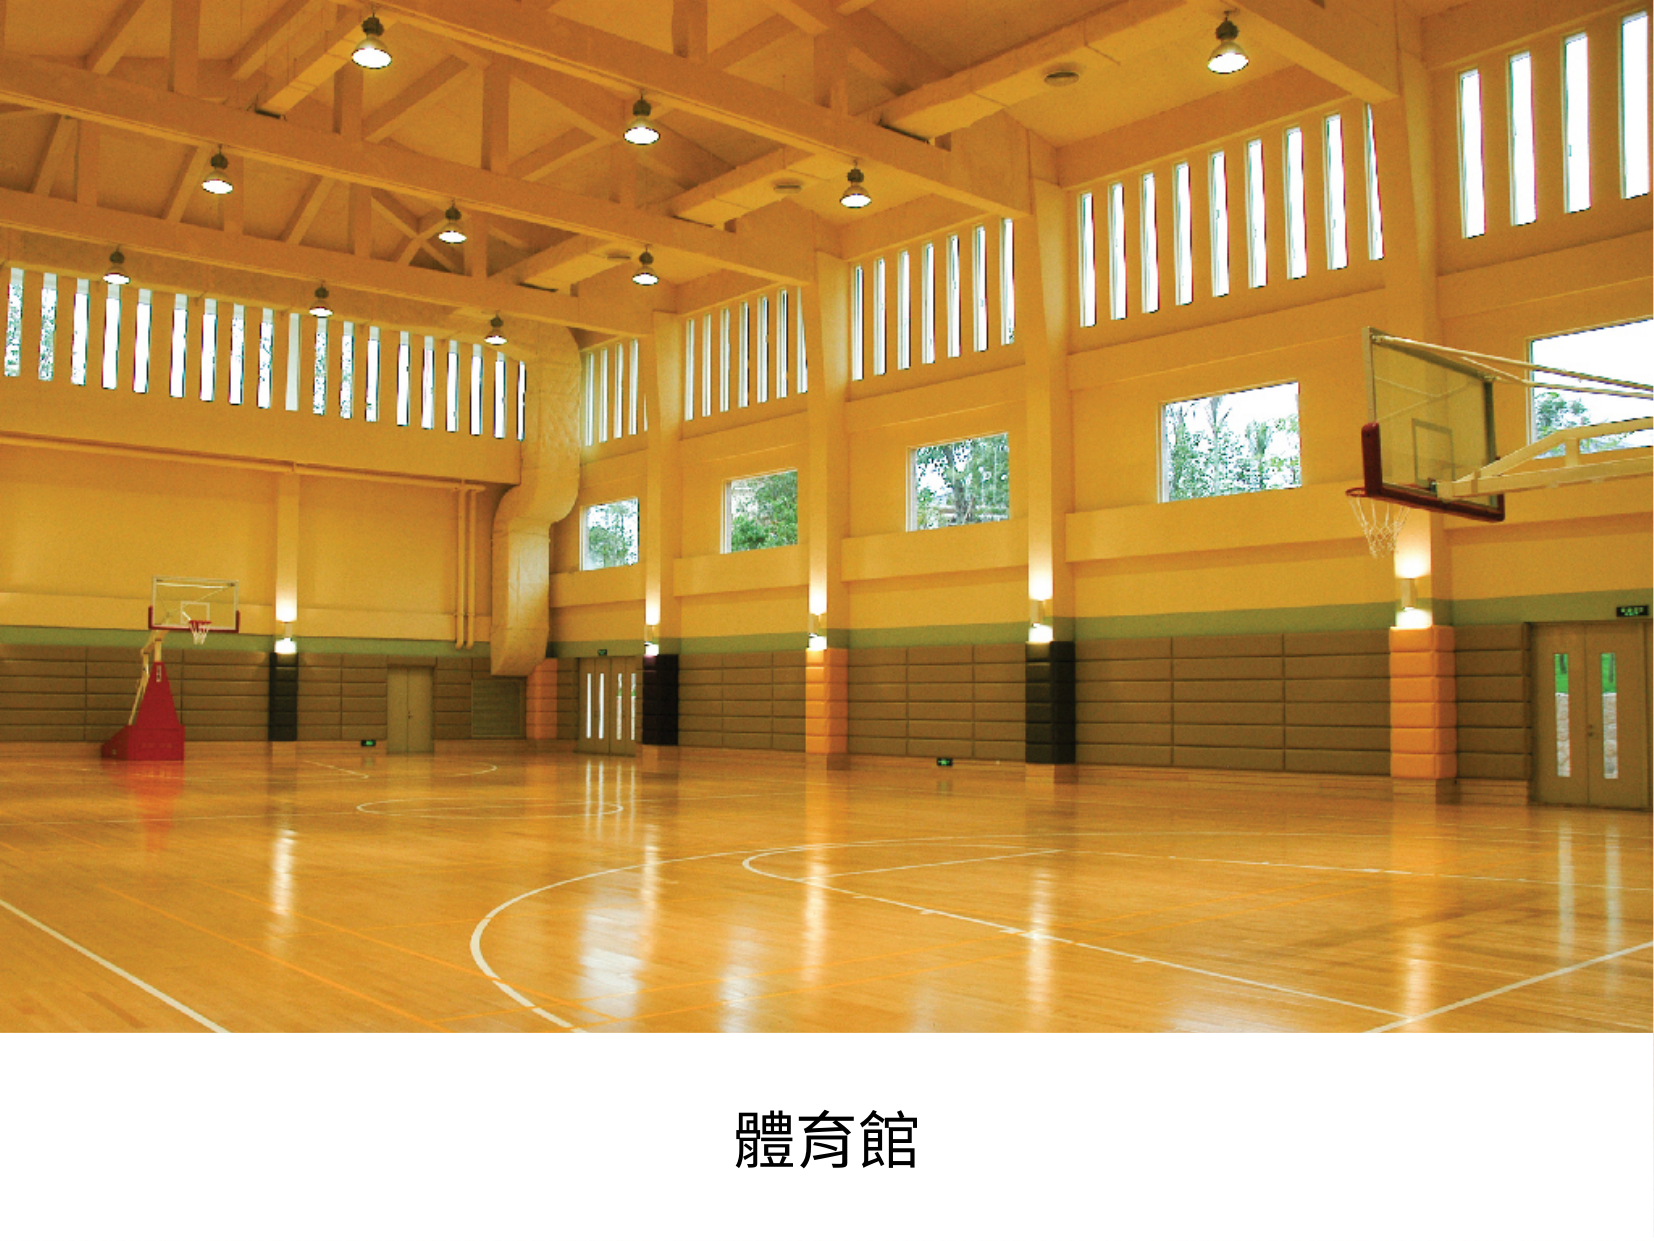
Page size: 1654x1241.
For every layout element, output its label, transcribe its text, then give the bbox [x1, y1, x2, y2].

title 體育館 [0, 1032, 1654, 1241]
picture [0, 0, 1654, 1032]
